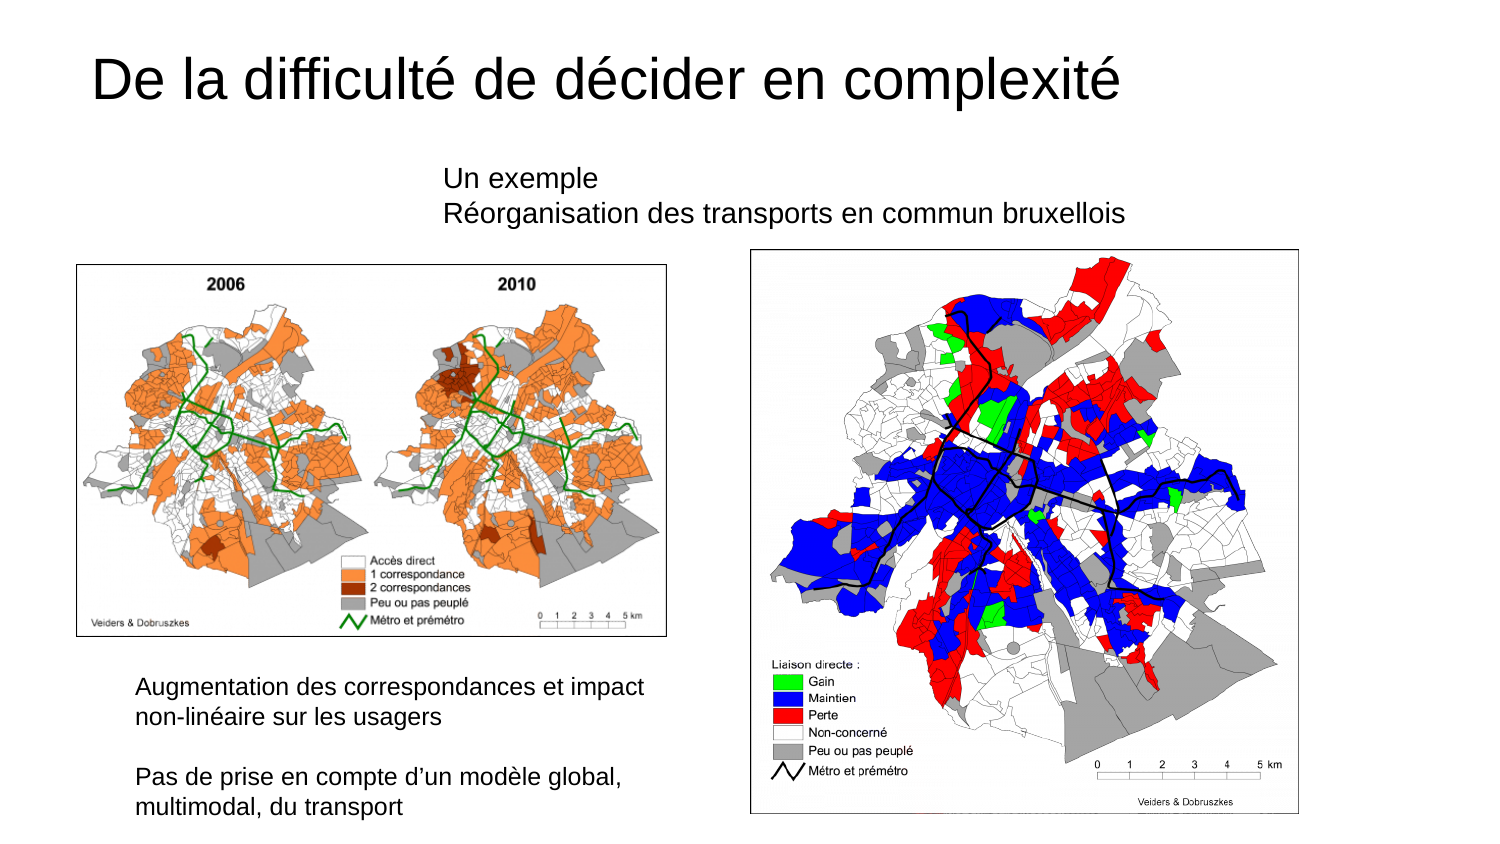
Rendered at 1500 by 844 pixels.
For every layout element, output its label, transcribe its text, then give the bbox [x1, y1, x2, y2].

text_box Augmentation des correspondances et impact non-linéaire sur les usagers Pas de prise en compte d’un modèle global, multimodal, du transport [120, 655, 698, 724]
title De la difficulté de décider en complexité [76, 25, 1475, 120]
picture [76, 264, 667, 637]
picture [750, 249, 1299, 814]
text_box Un exemple Réorganisation des transports en commun bruxellois [427, 144, 1188, 212]
